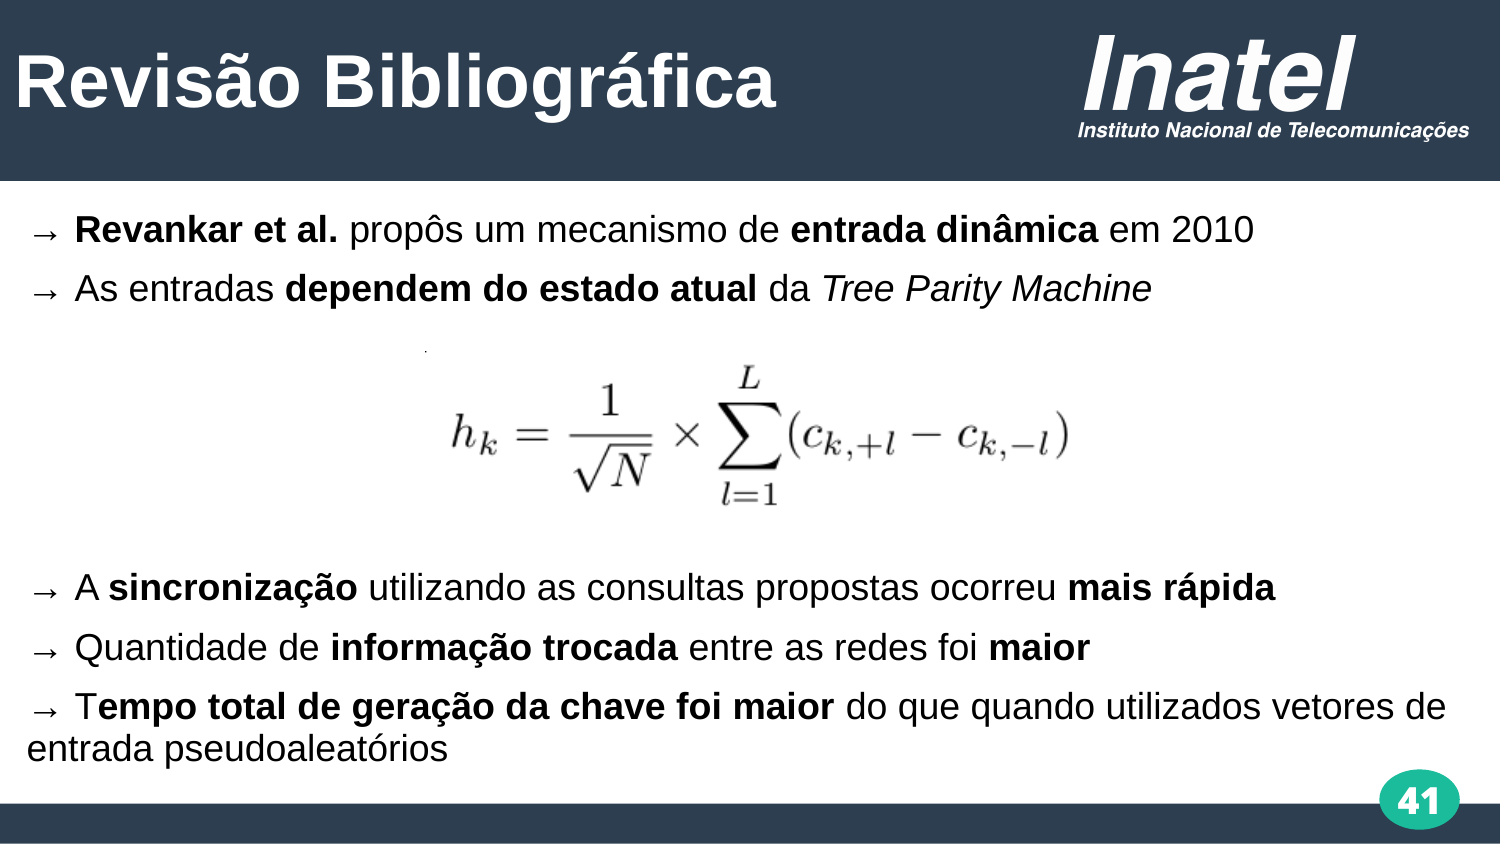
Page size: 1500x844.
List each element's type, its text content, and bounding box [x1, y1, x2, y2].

picture [1078, 35, 1469, 142]
picture [425, 351, 1093, 532]
text_box Revisão Bibliográfica [0, 27, 1063, 136]
text_box → Revankar et al. propôs um mecanismo de entrada dinâmica em 2010 → As entradas dependem do estado atual da Tree Parity Machine → A sincronização utilizando as consultas propostas ocorreu mais rápida → Quantidade de informação trocada entre as redes foi maior → Tempo total de geração da chave foi maior do que quando utilizados vetores de entrada pseudoaleatórios [11, 200, 1477, 778]
